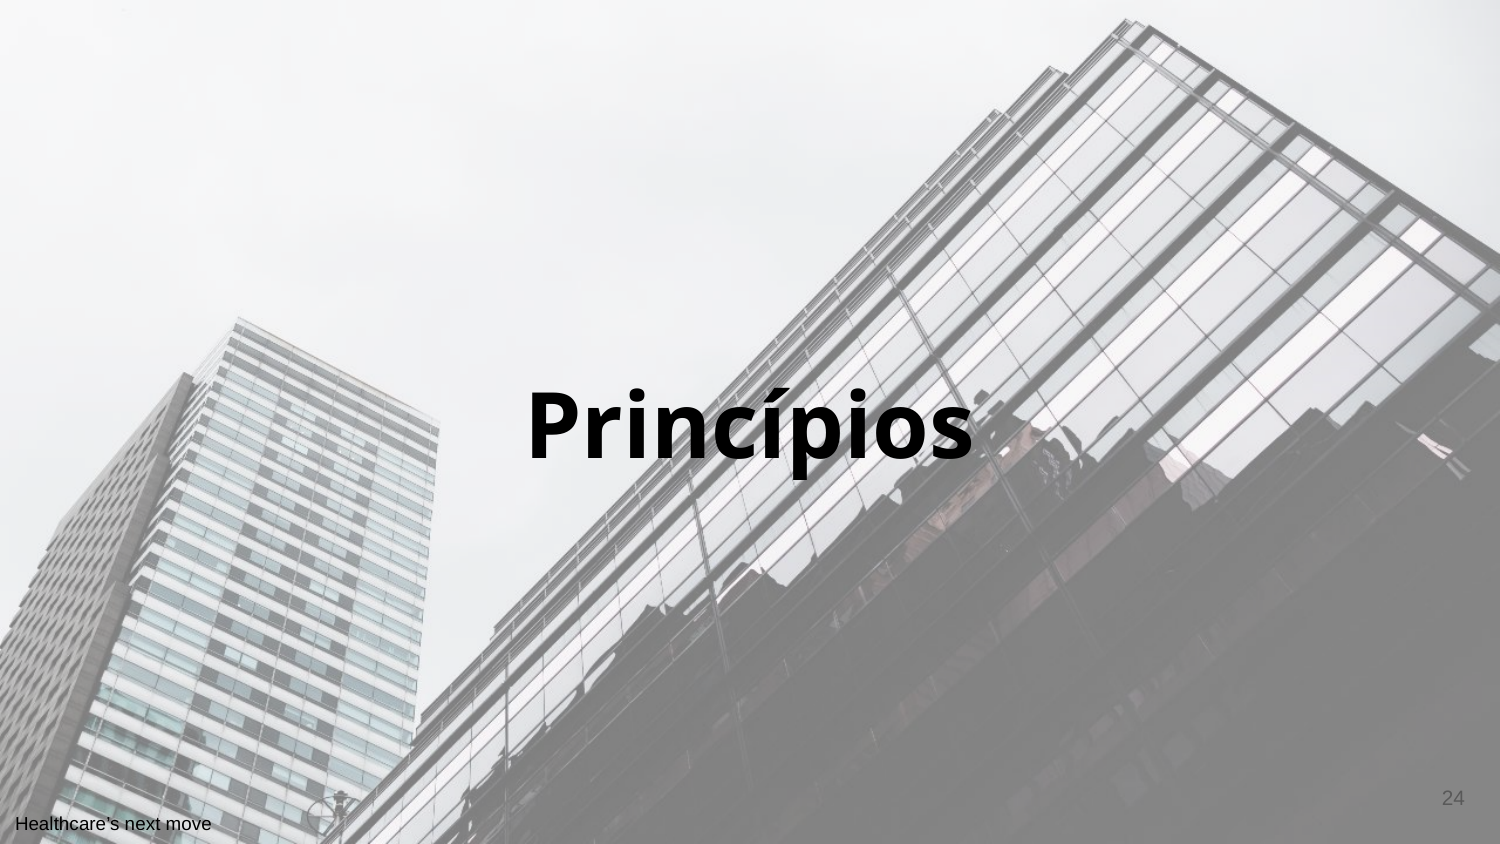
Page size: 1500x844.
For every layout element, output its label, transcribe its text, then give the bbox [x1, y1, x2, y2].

title Princípios [51, 352, 1449, 491]
slide_number <number> [1389, 764, 1480, 830]
picture [0, 0, 1500, 844]
